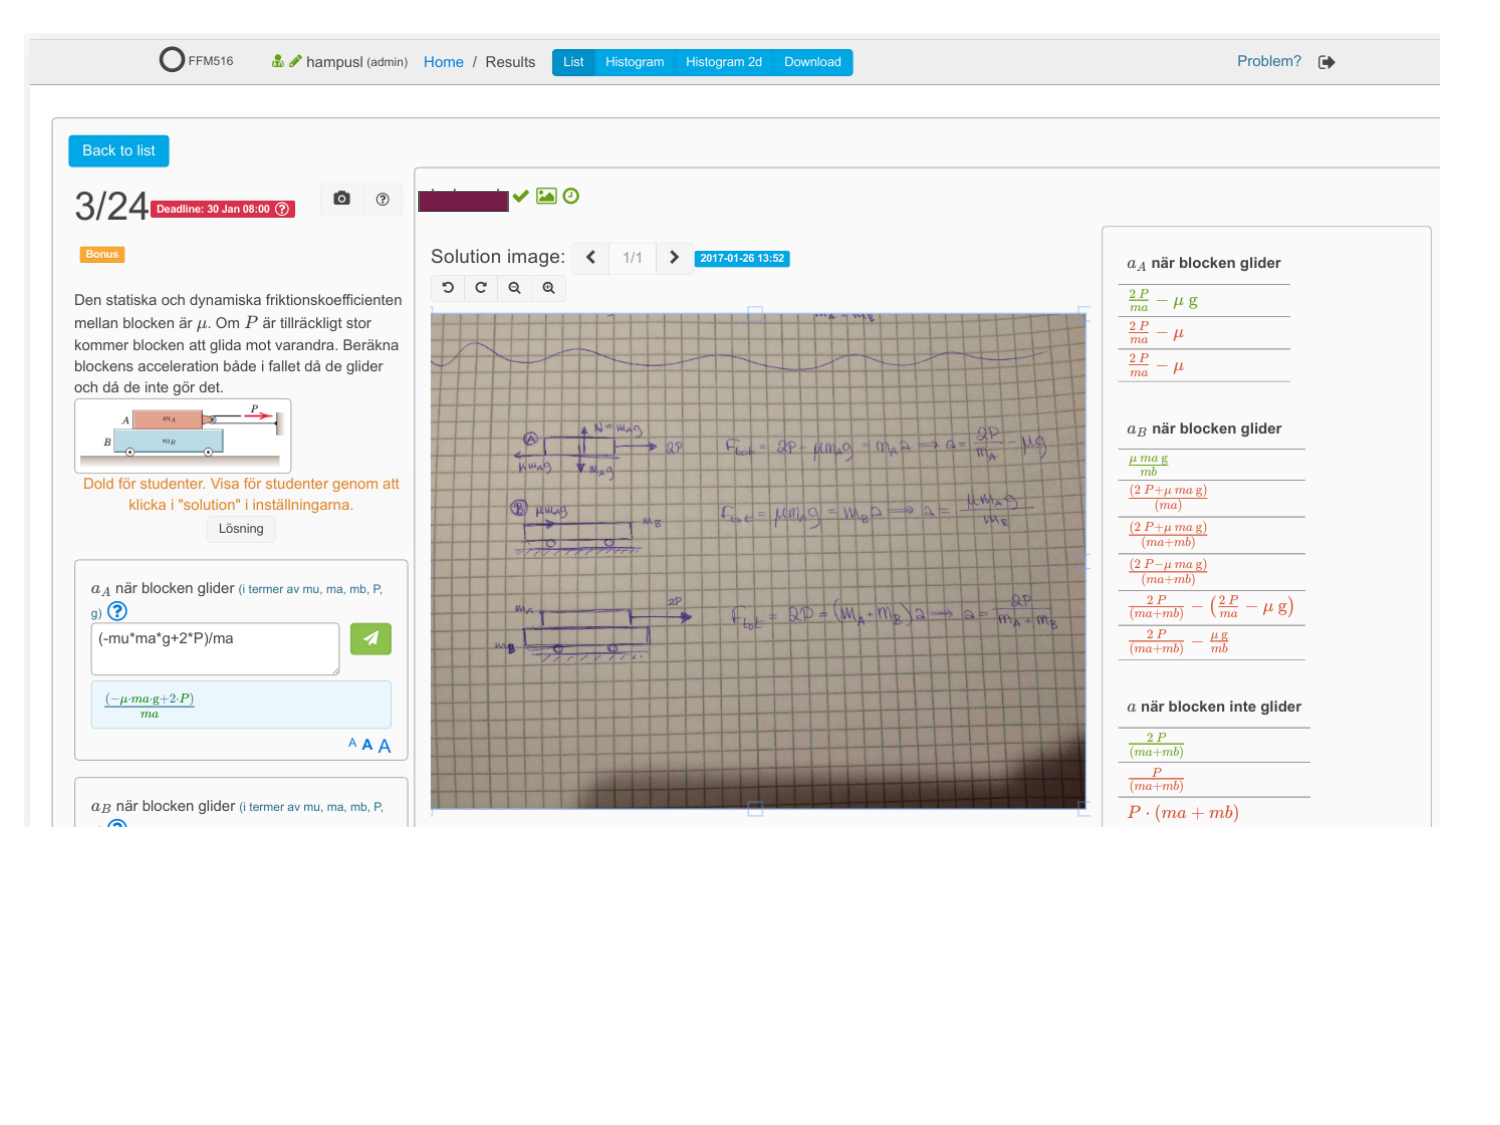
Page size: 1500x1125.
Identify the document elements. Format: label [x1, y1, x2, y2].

text_box [418, 191, 509, 212]
picture [24, 33, 1440, 827]
